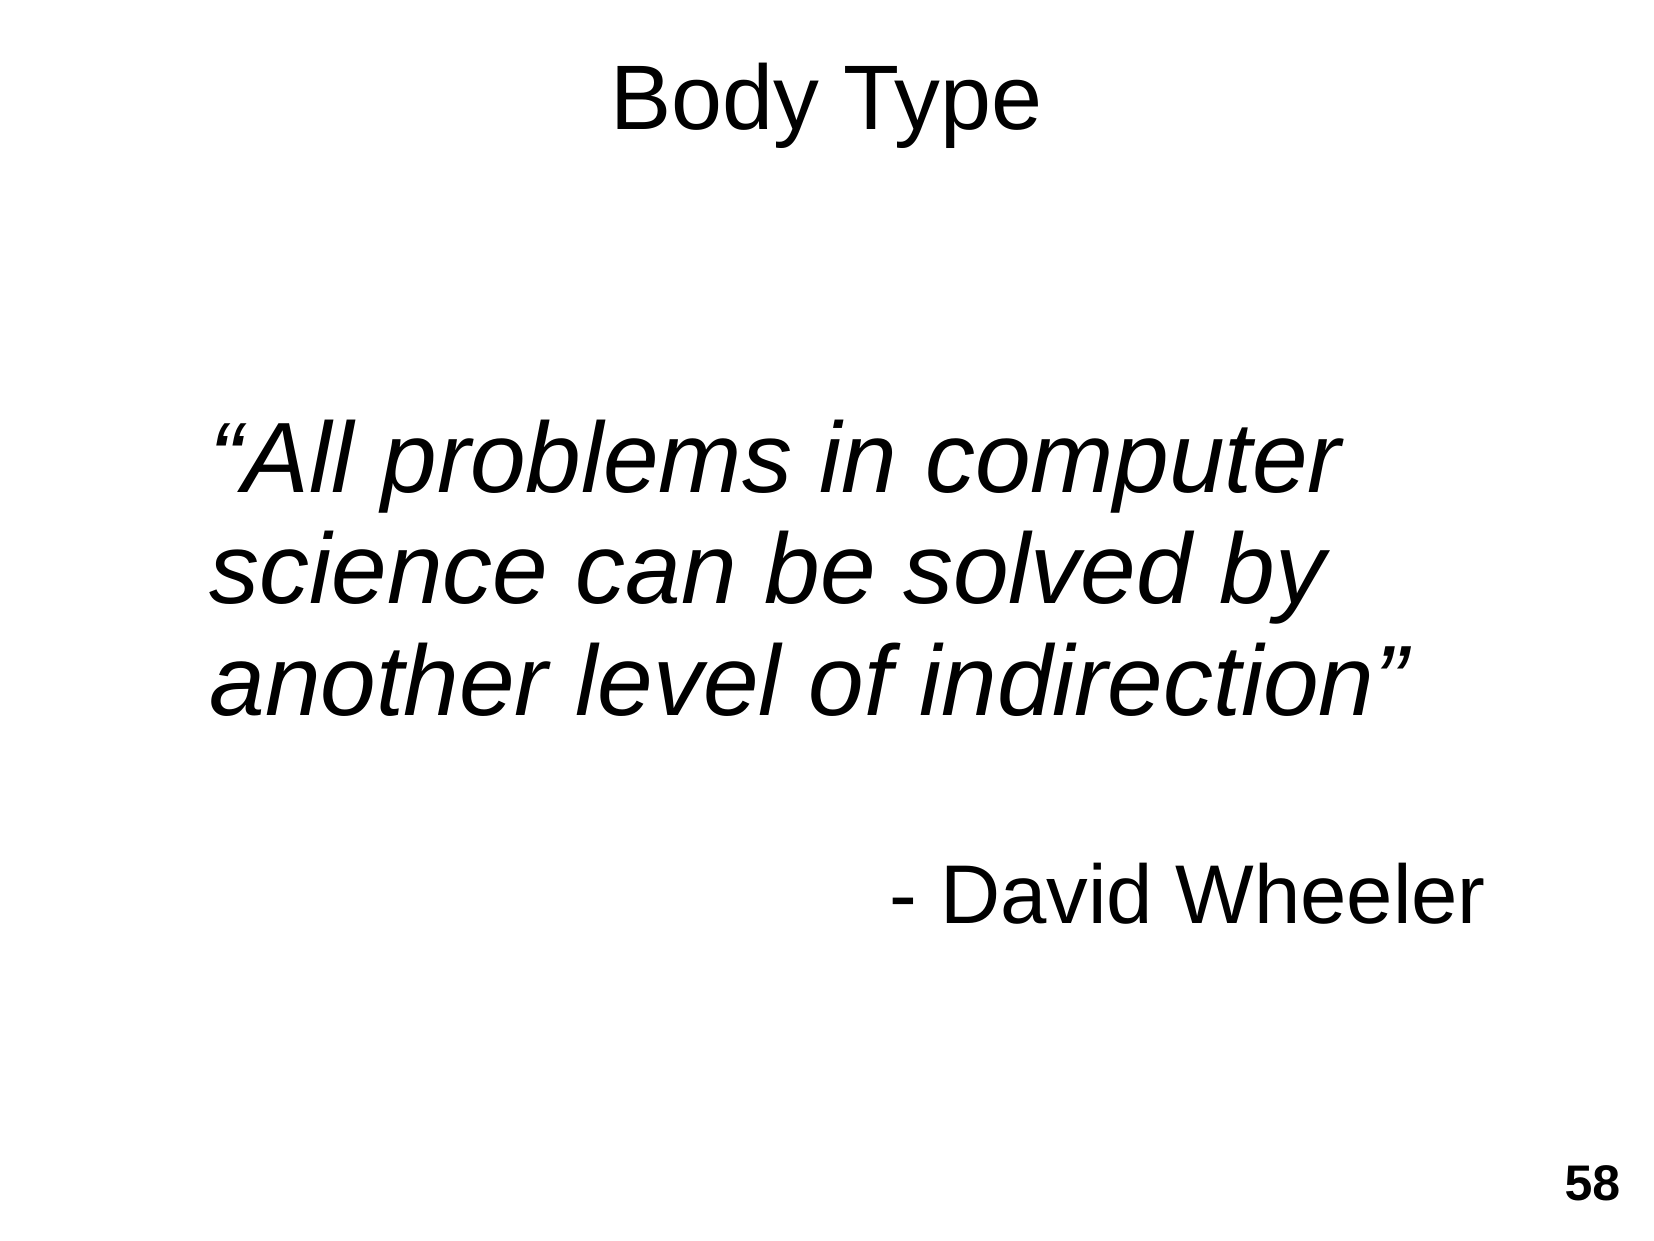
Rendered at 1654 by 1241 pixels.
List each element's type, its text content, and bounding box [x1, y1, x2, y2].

text_box “All problems in computer science can be solved by another level of indirection” - David Wheeler [194, 394, 1501, 1159]
title Body Type [82, 15, 1571, 181]
